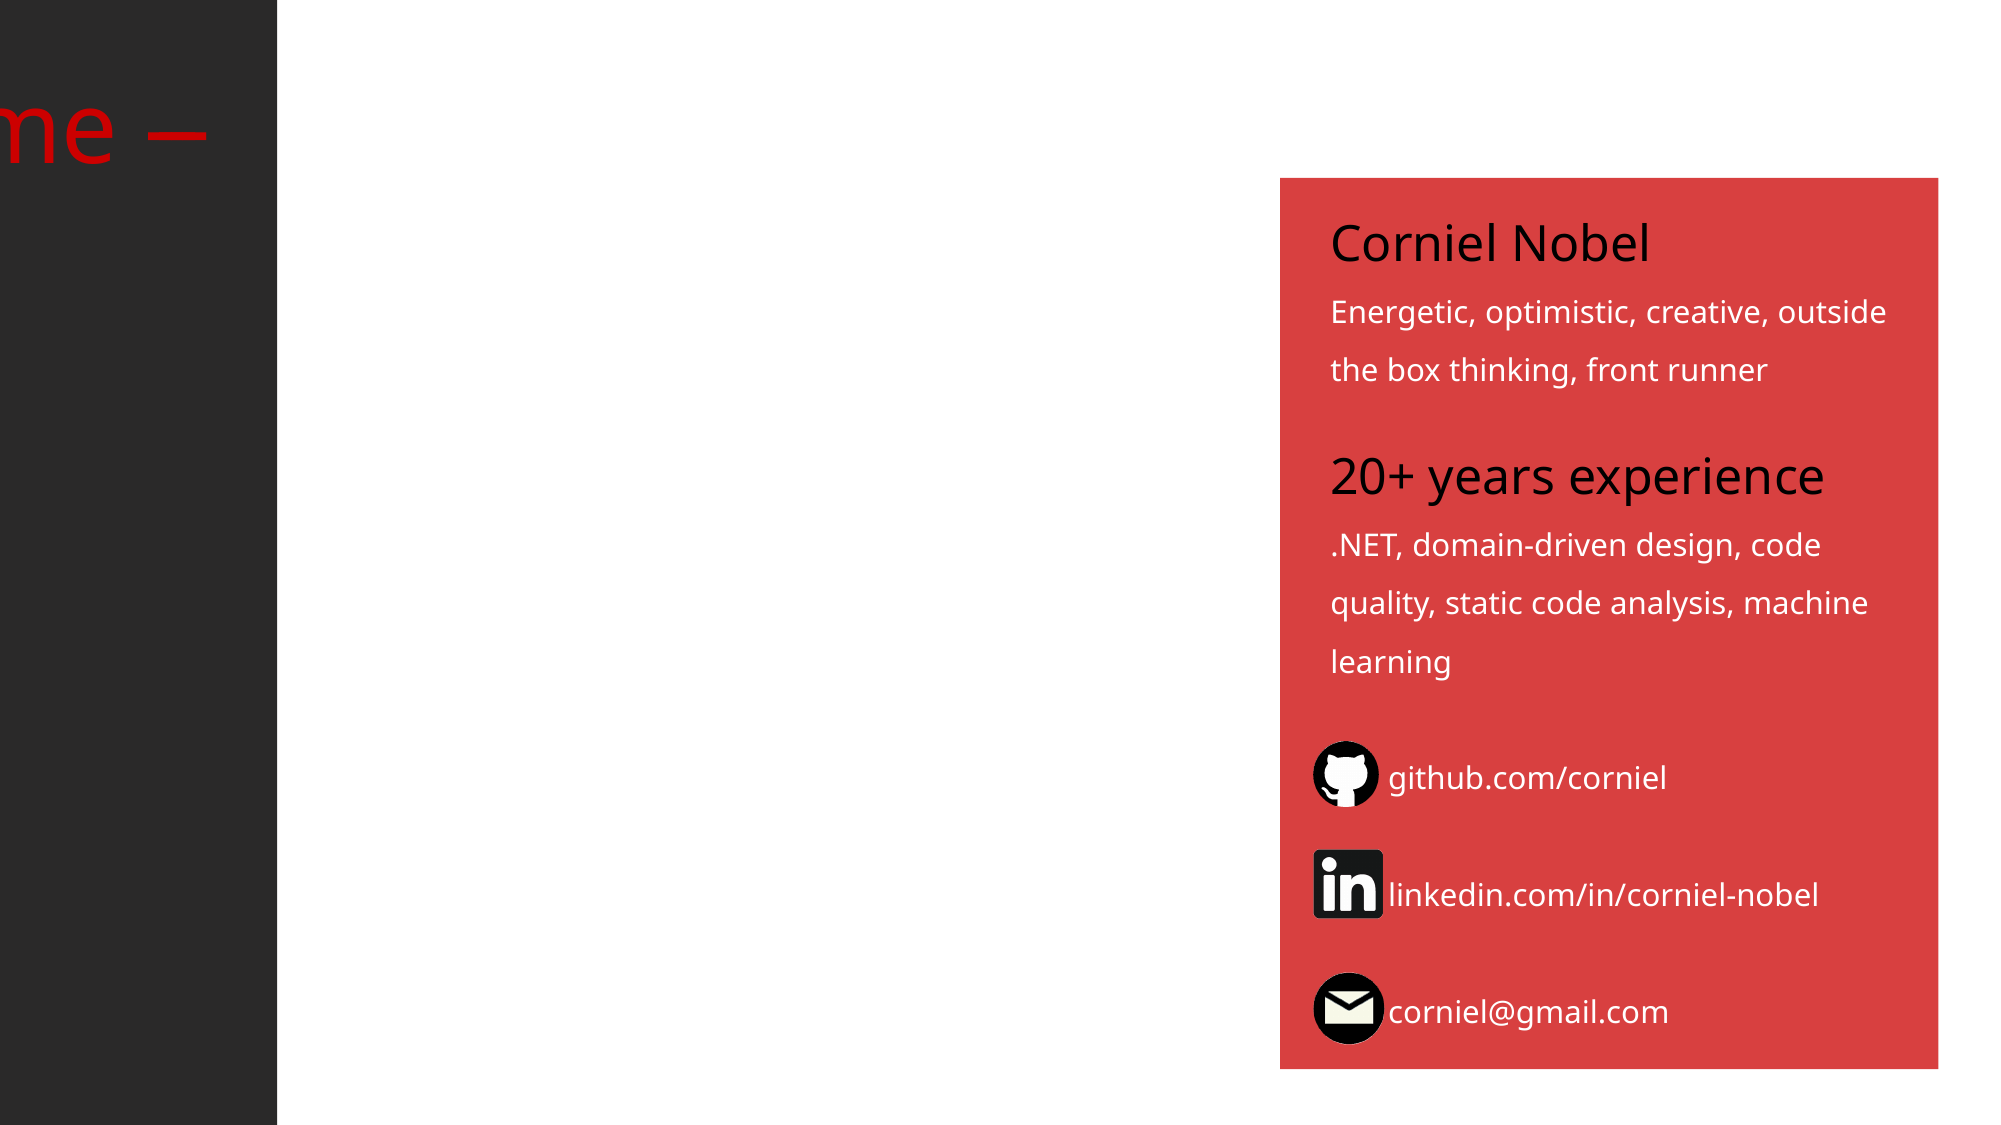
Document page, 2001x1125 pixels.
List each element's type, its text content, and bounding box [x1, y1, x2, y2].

picture [1309, 736, 1383, 811]
picture [1309, 967, 1389, 1048]
text_box Corniel Nobel Energetic, optimistic, creative, outside the box thinking, front runner 20+ years experience .NET, domain-driven design, code quality, static code analysis, machine learning github.com/corniel linkedin.com/in/corniel-nobel corniel@gmail.com [1315, 205, 1926, 1125]
text_box [0, 0, 277, 1125]
text_box [1280, 178, 1938, 1069]
picture [1309, 845, 1387, 923]
text_box ------------------------------ about me ---- [74, 55, 226, 1070]
